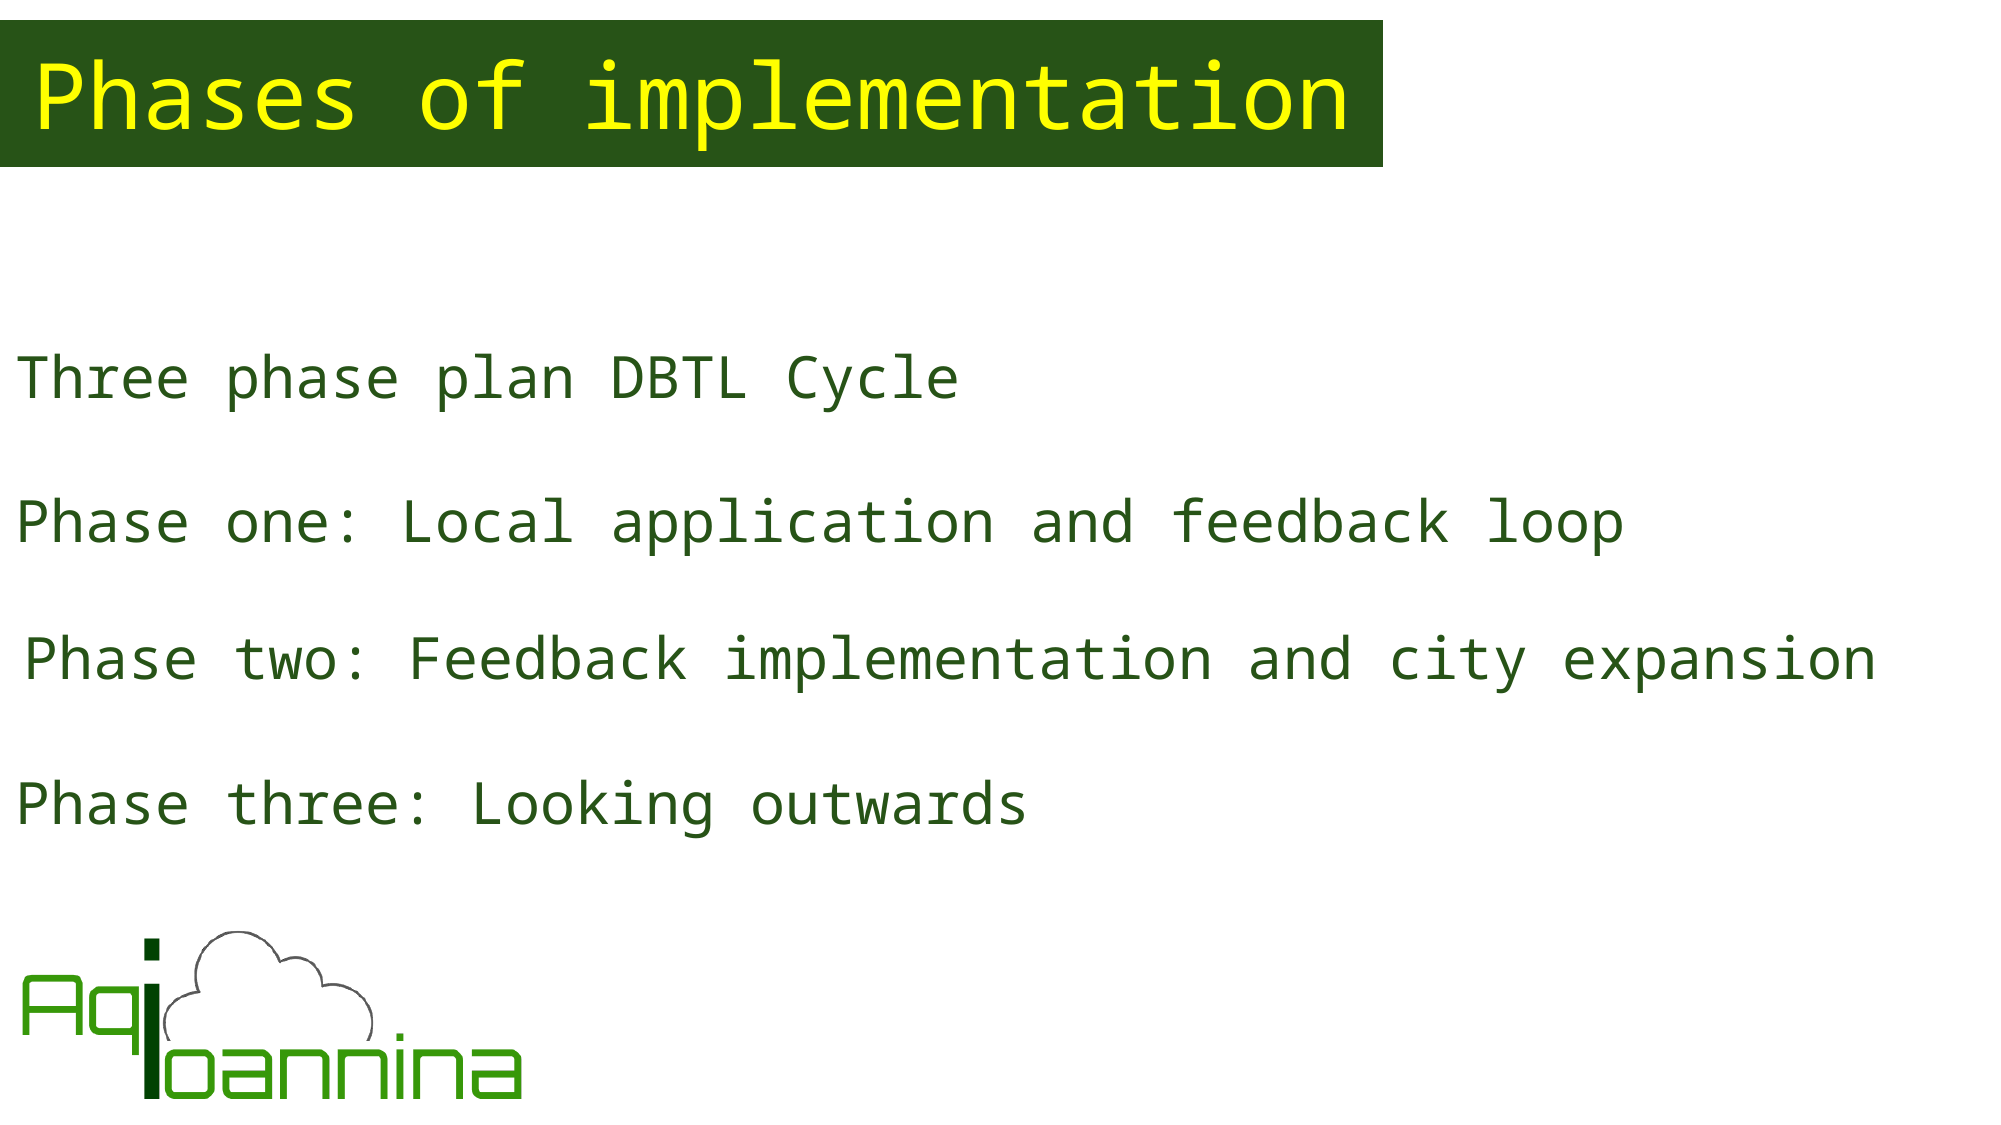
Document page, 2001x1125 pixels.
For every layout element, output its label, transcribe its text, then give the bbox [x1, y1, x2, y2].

text_box [0, 20, 1383, 167]
text_box Phase three: Looking outwards [0, 758, 1984, 845]
text_box Phase two: Feedback implementation and city expansion [8, 613, 1992, 700]
picture [17, 881, 529, 1125]
text_box Phase one: Local application and feedback loop [0, 476, 1984, 563]
text_box Three phase plan DBTL Cycle [0, 332, 1984, 418]
text_box Phases of implementation [17, 30, 1439, 157]
